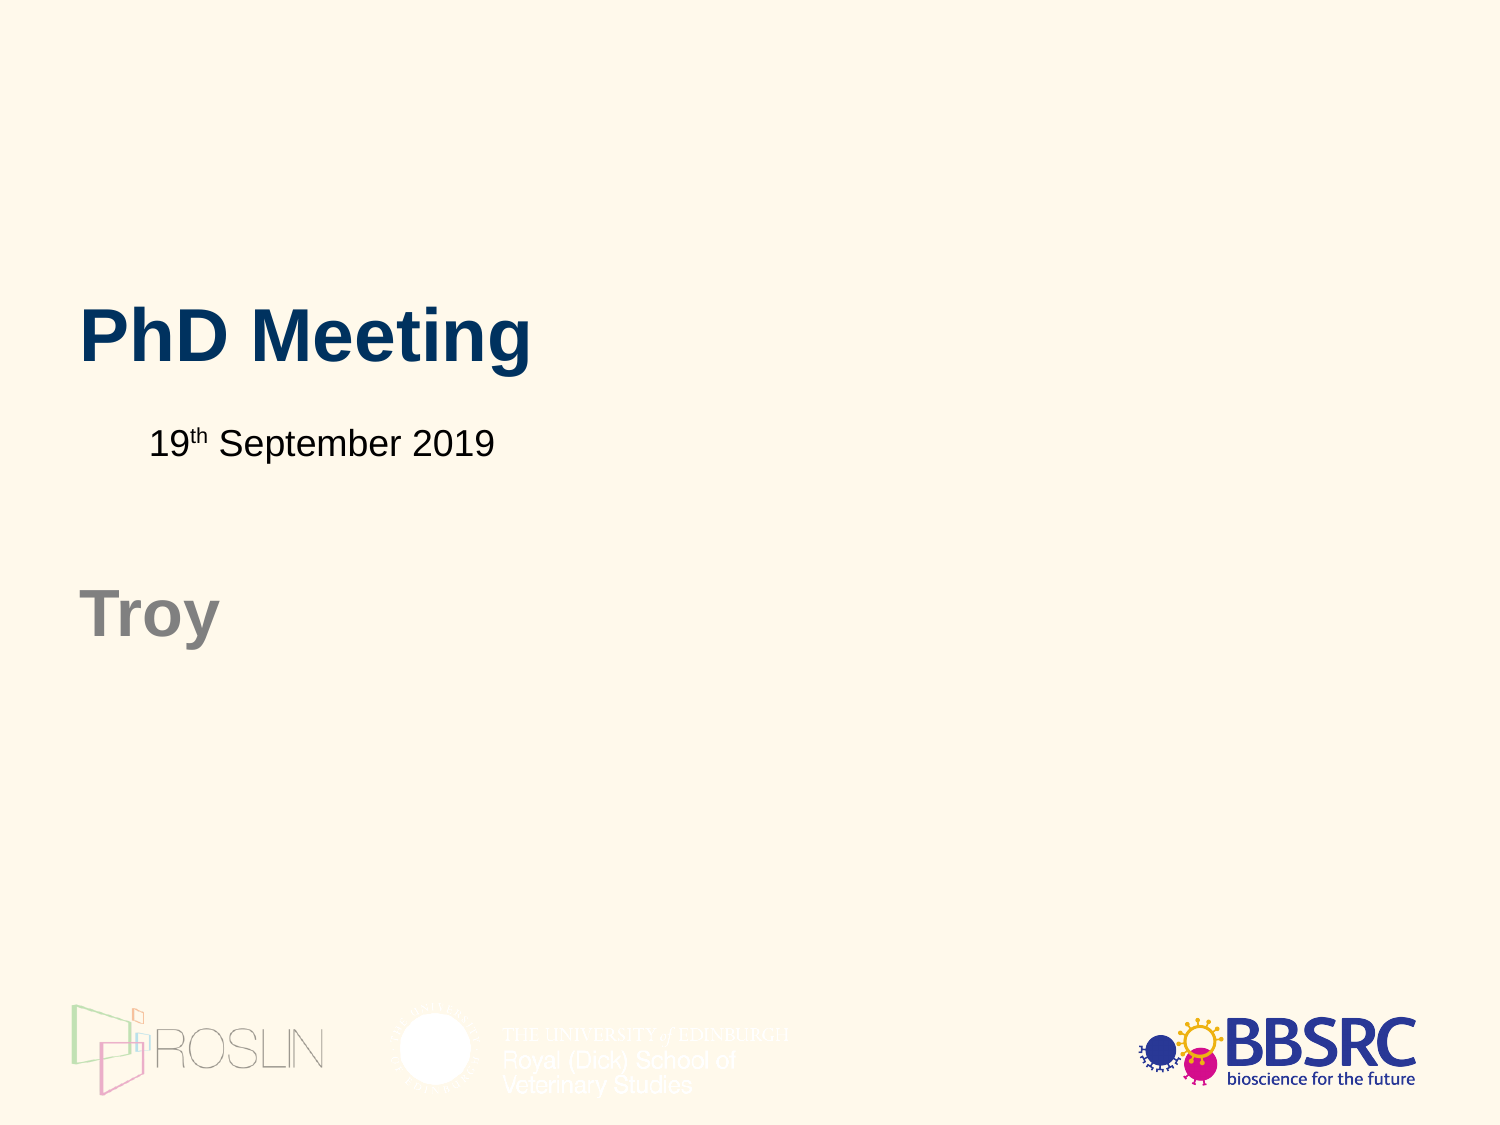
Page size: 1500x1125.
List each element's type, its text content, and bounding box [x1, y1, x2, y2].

title PhD Meeting [64, 278, 1425, 386]
list 19th September 2019 [63, 411, 1424, 537]
picture [1137, 1014, 1416, 1092]
picture [64, 969, 336, 1118]
subtitle Troy [64, 562, 1424, 965]
